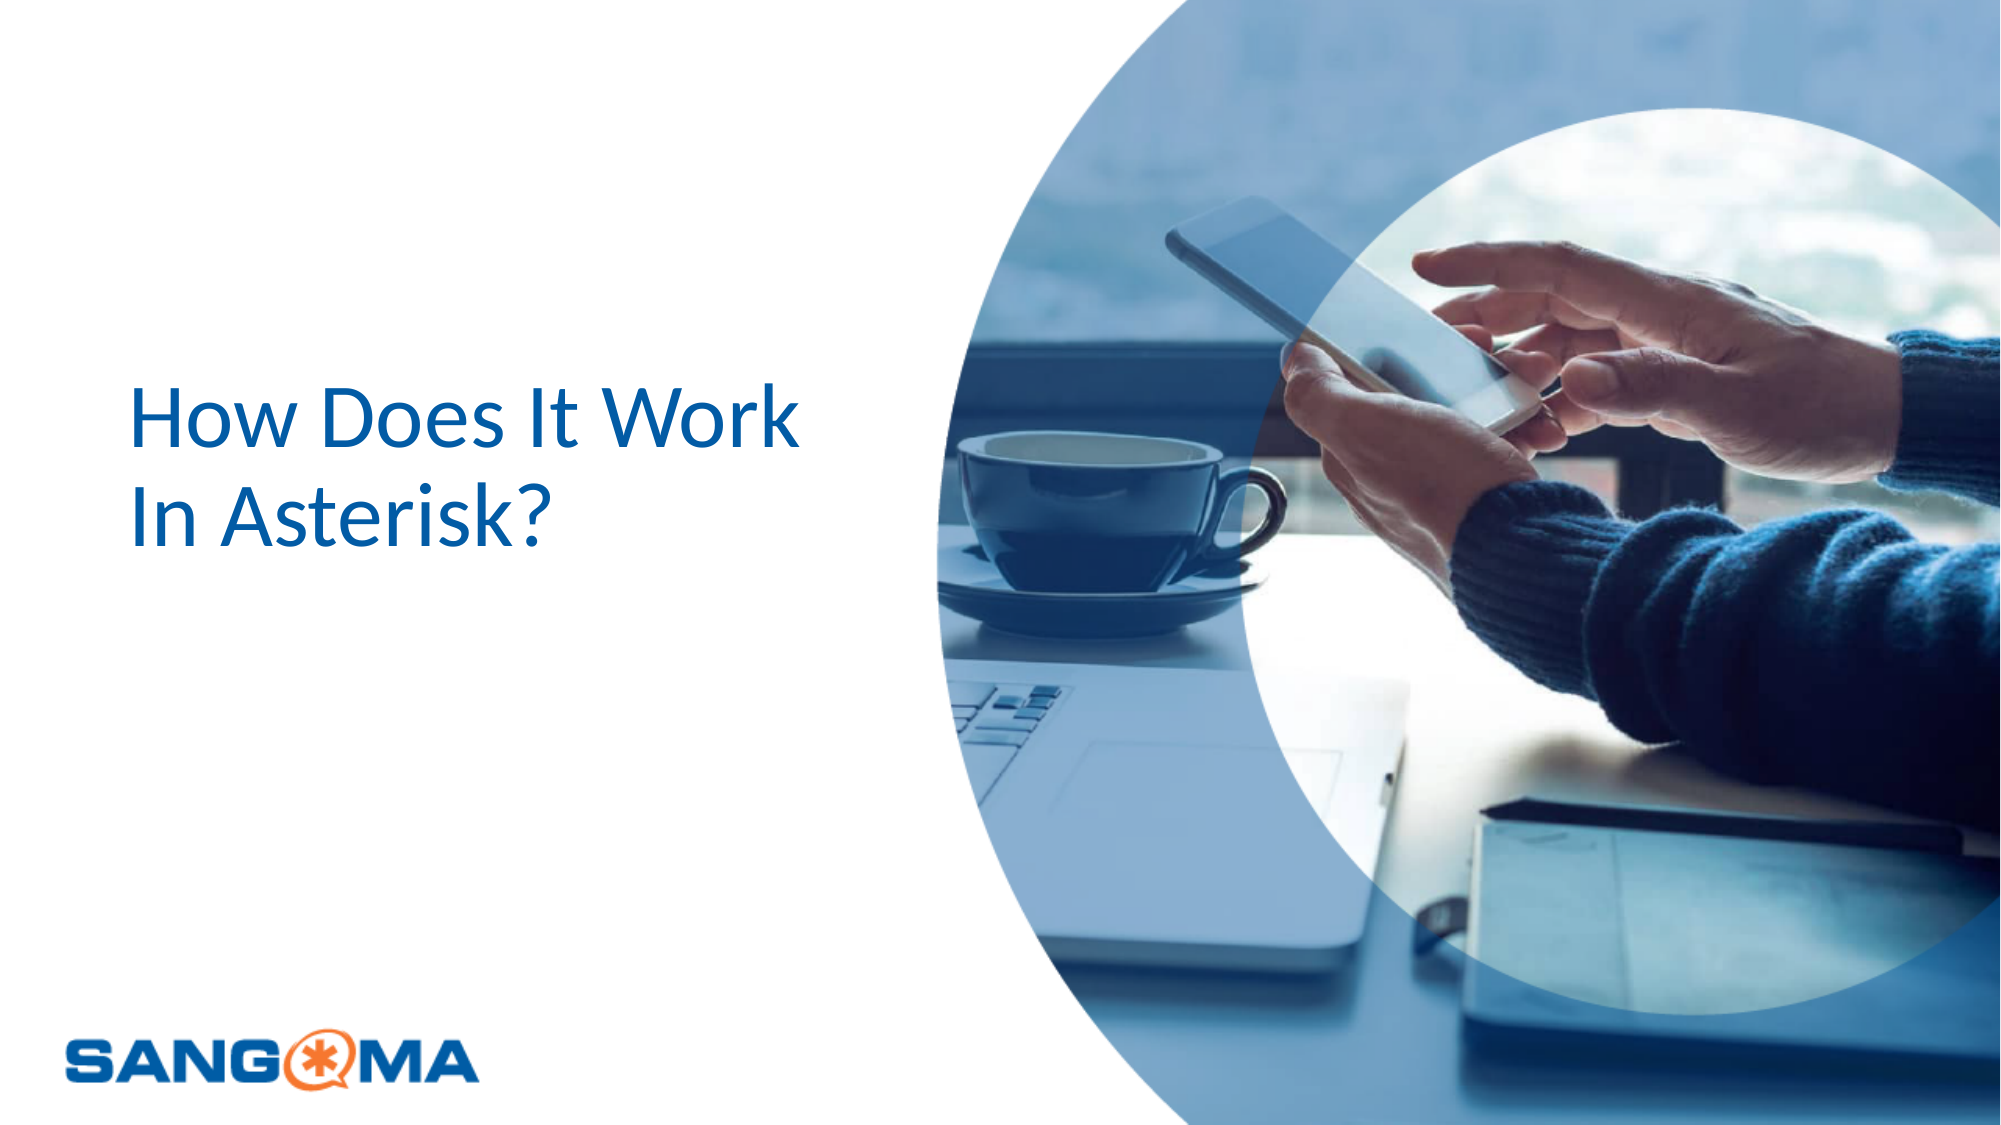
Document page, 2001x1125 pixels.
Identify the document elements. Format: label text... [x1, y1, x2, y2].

picture [0, 0, 2001, 1125]
title How Does It Work In Asterisk? [113, 309, 868, 625]
